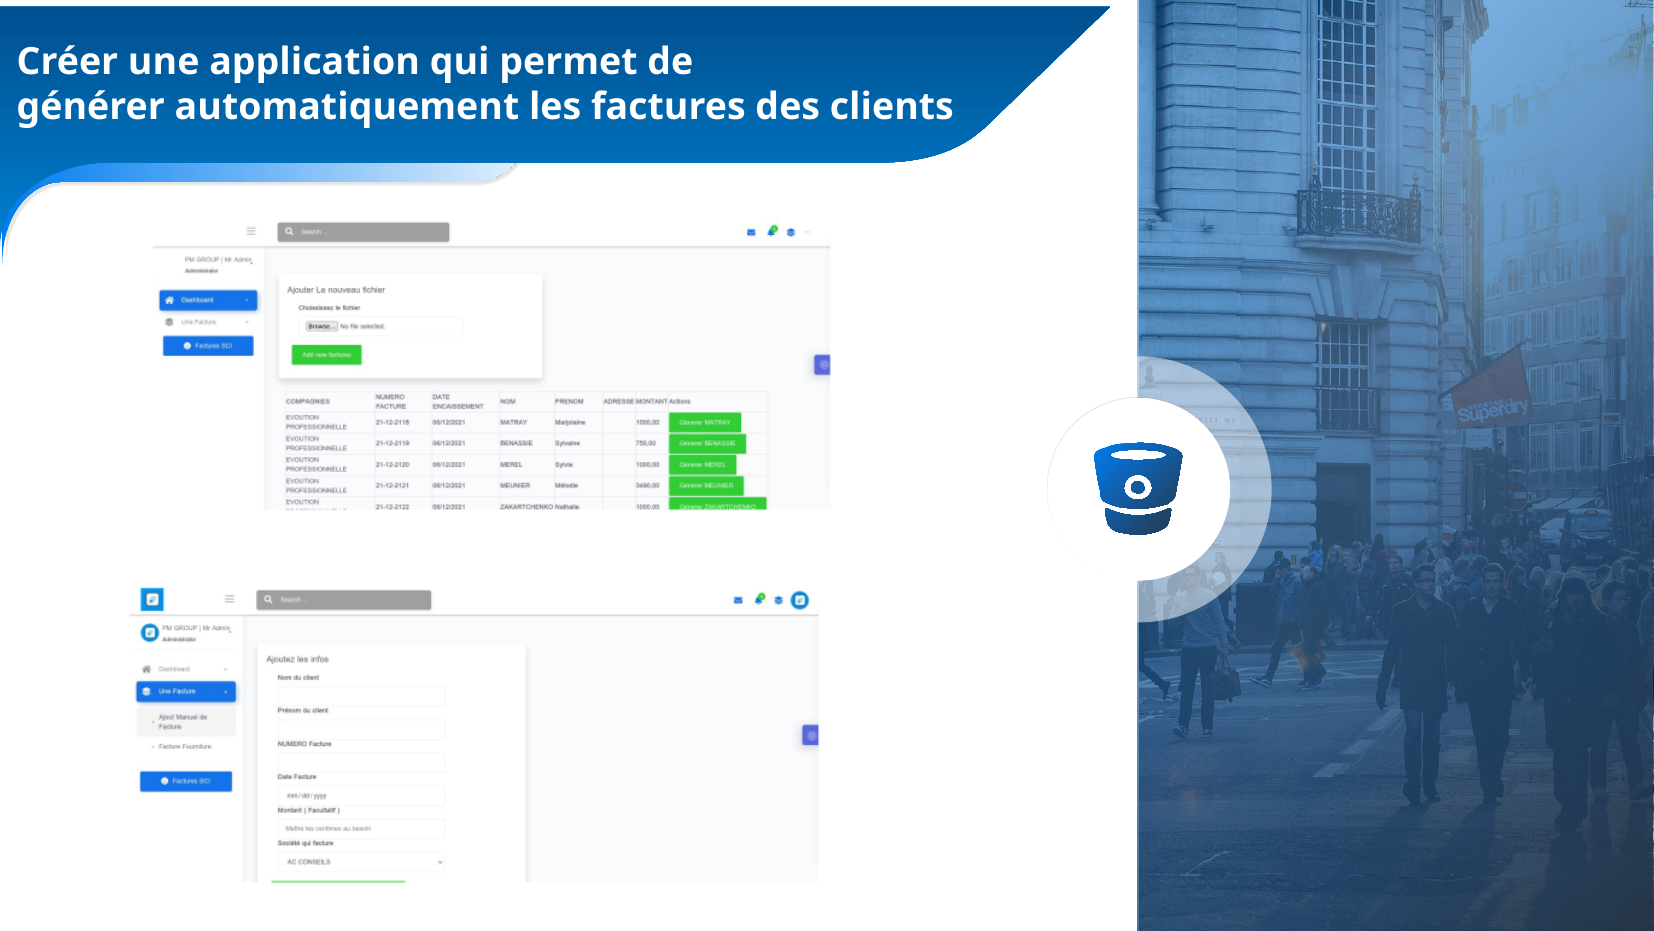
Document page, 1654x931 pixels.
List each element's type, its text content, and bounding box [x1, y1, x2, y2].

picture [85, 200, 886, 918]
text_box Créer une application qui permet de générer automatiquement les factures des clients [1, 29, 971, 135]
text_box [0, 6, 1111, 267]
text_box [1005, 0, 1654, 931]
